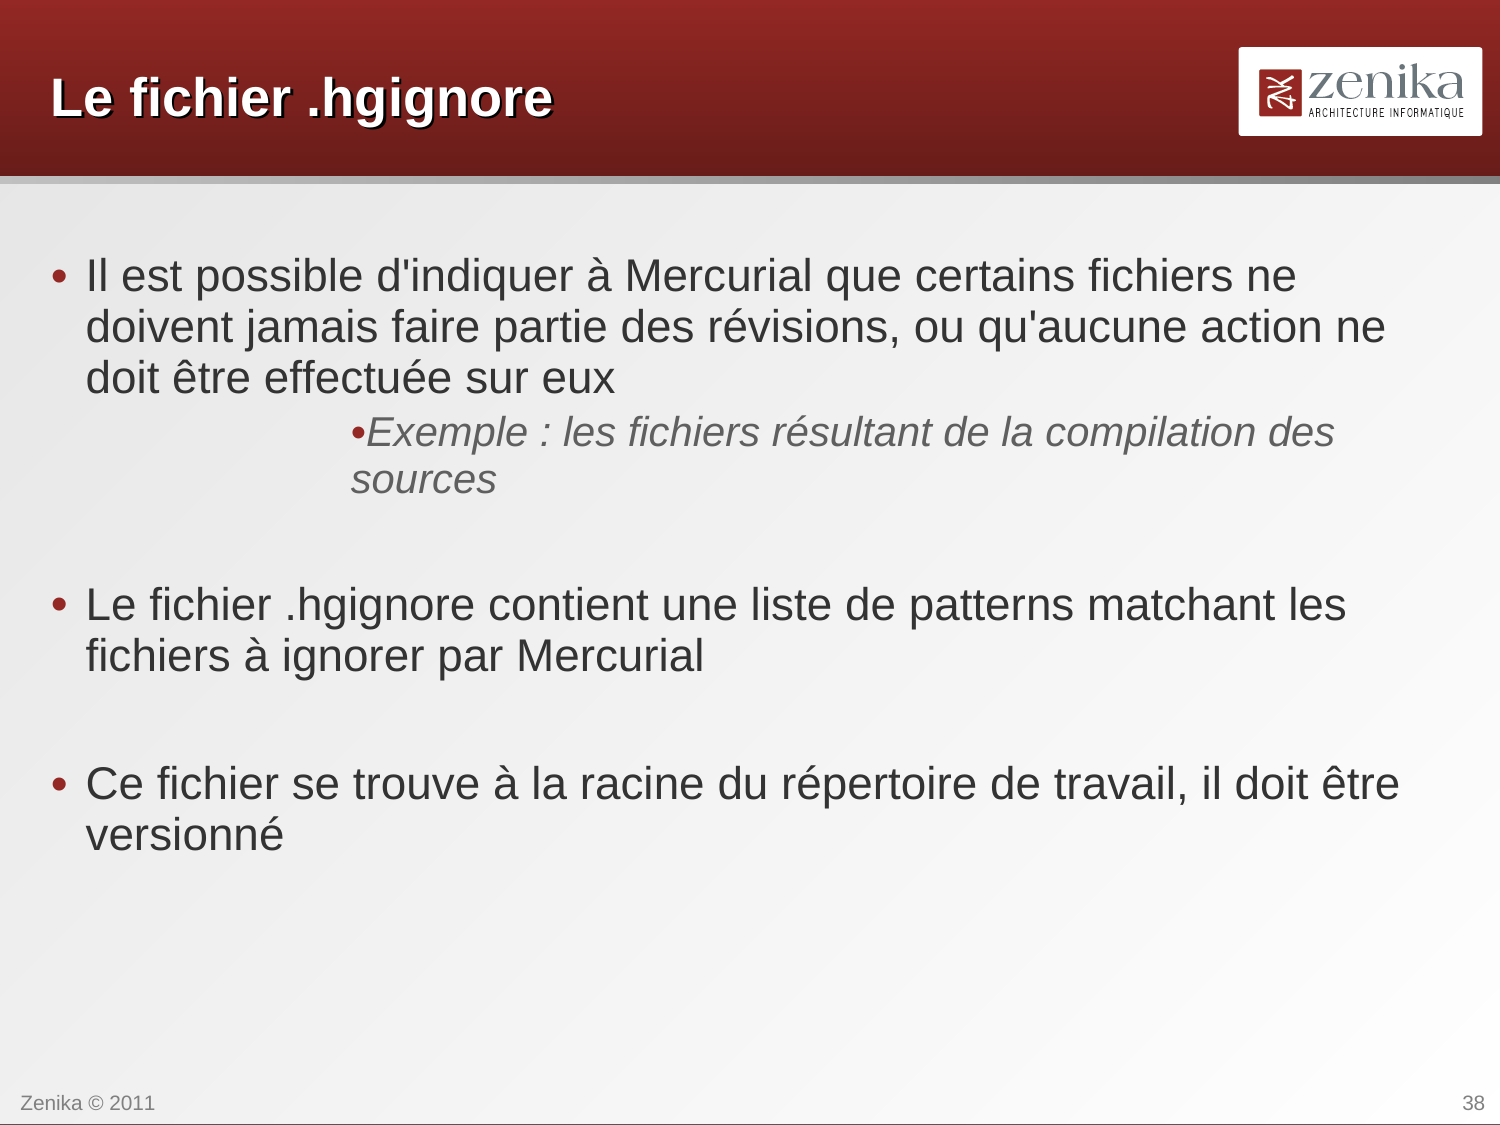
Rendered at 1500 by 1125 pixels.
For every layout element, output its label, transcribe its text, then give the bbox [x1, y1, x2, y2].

picture [1257, 58, 1464, 125]
list Il est possible d'indiquer à Mercurial que certains fichiers ne doivent jamais faire partie des révisions, ou qu'aucune action ne doit être effectuée sur eux Exemple : les fichiers résultant de la compilation des sources Le fichier .hgignore contient une liste de patterns matchant les fichiers à ignorer par Mercurial Ce fichier se trouve à la racine du répertoire de travail, il doit être versionné [50, 249, 1435, 1064]
title Le fichier .hgignore [50, 22, 1206, 172]
